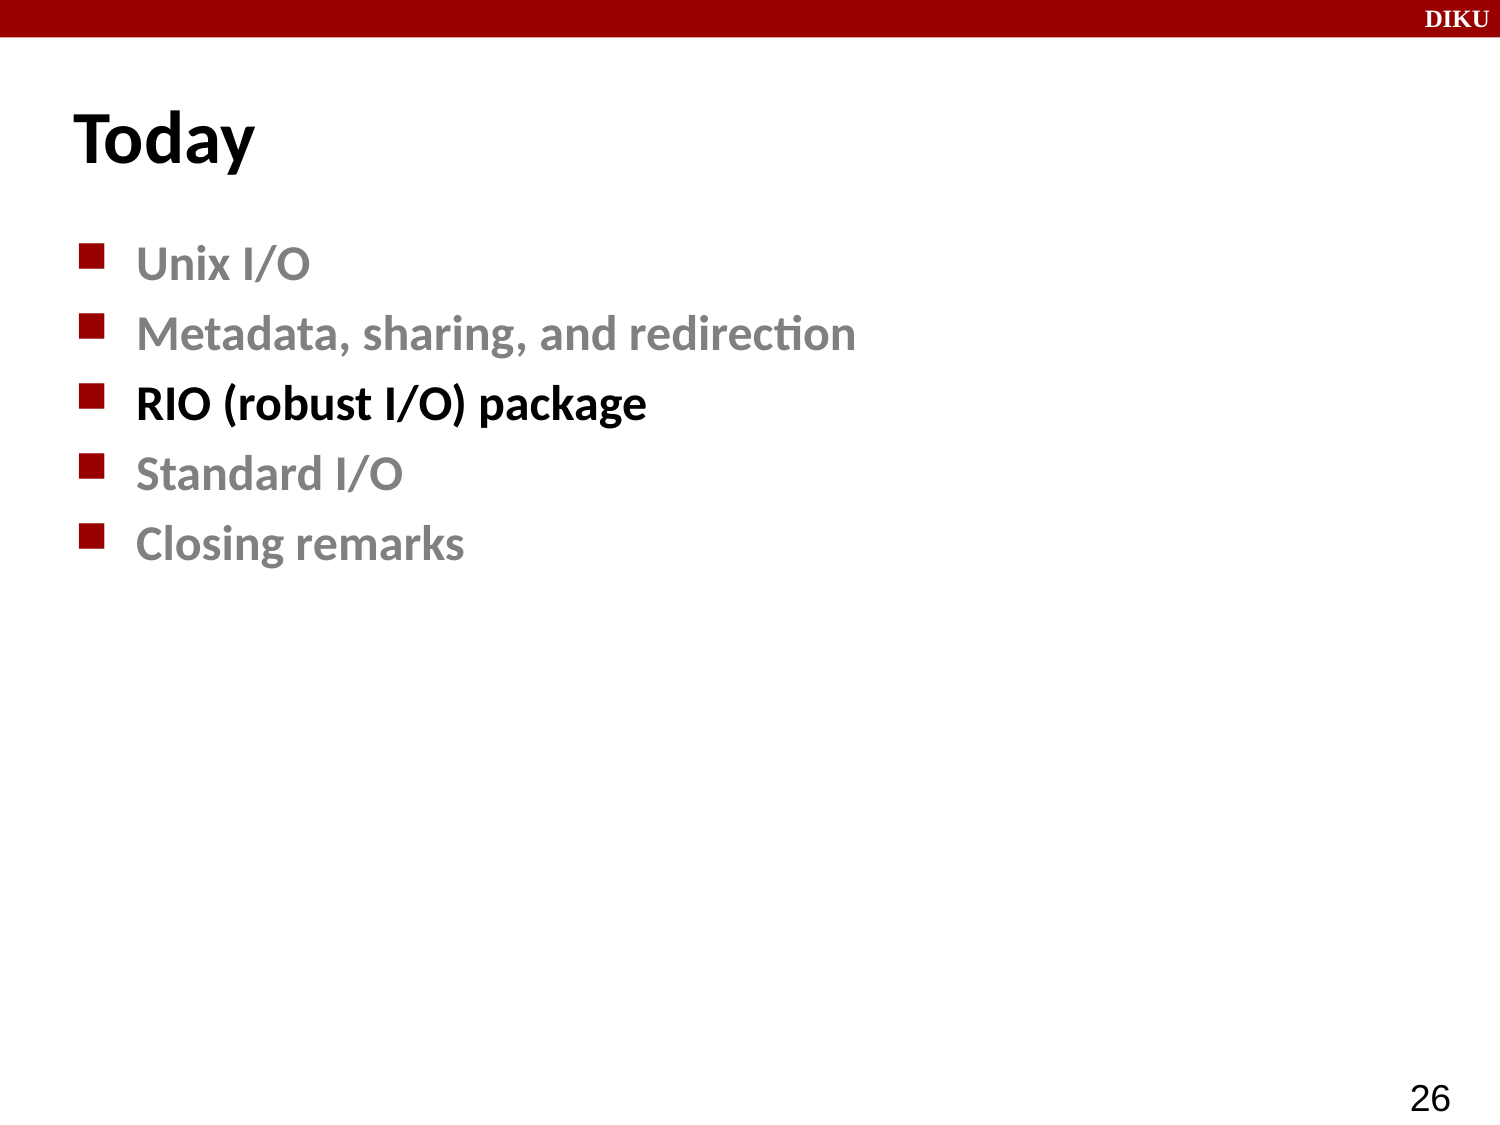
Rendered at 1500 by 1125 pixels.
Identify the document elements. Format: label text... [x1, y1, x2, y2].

text_box Unix I/O Metadata, sharing, and redirection RIO (robust I/O) package Standard I/O Closing remarks [65, 223, 1361, 1039]
text_box Today [58, 71, 1304, 197]
